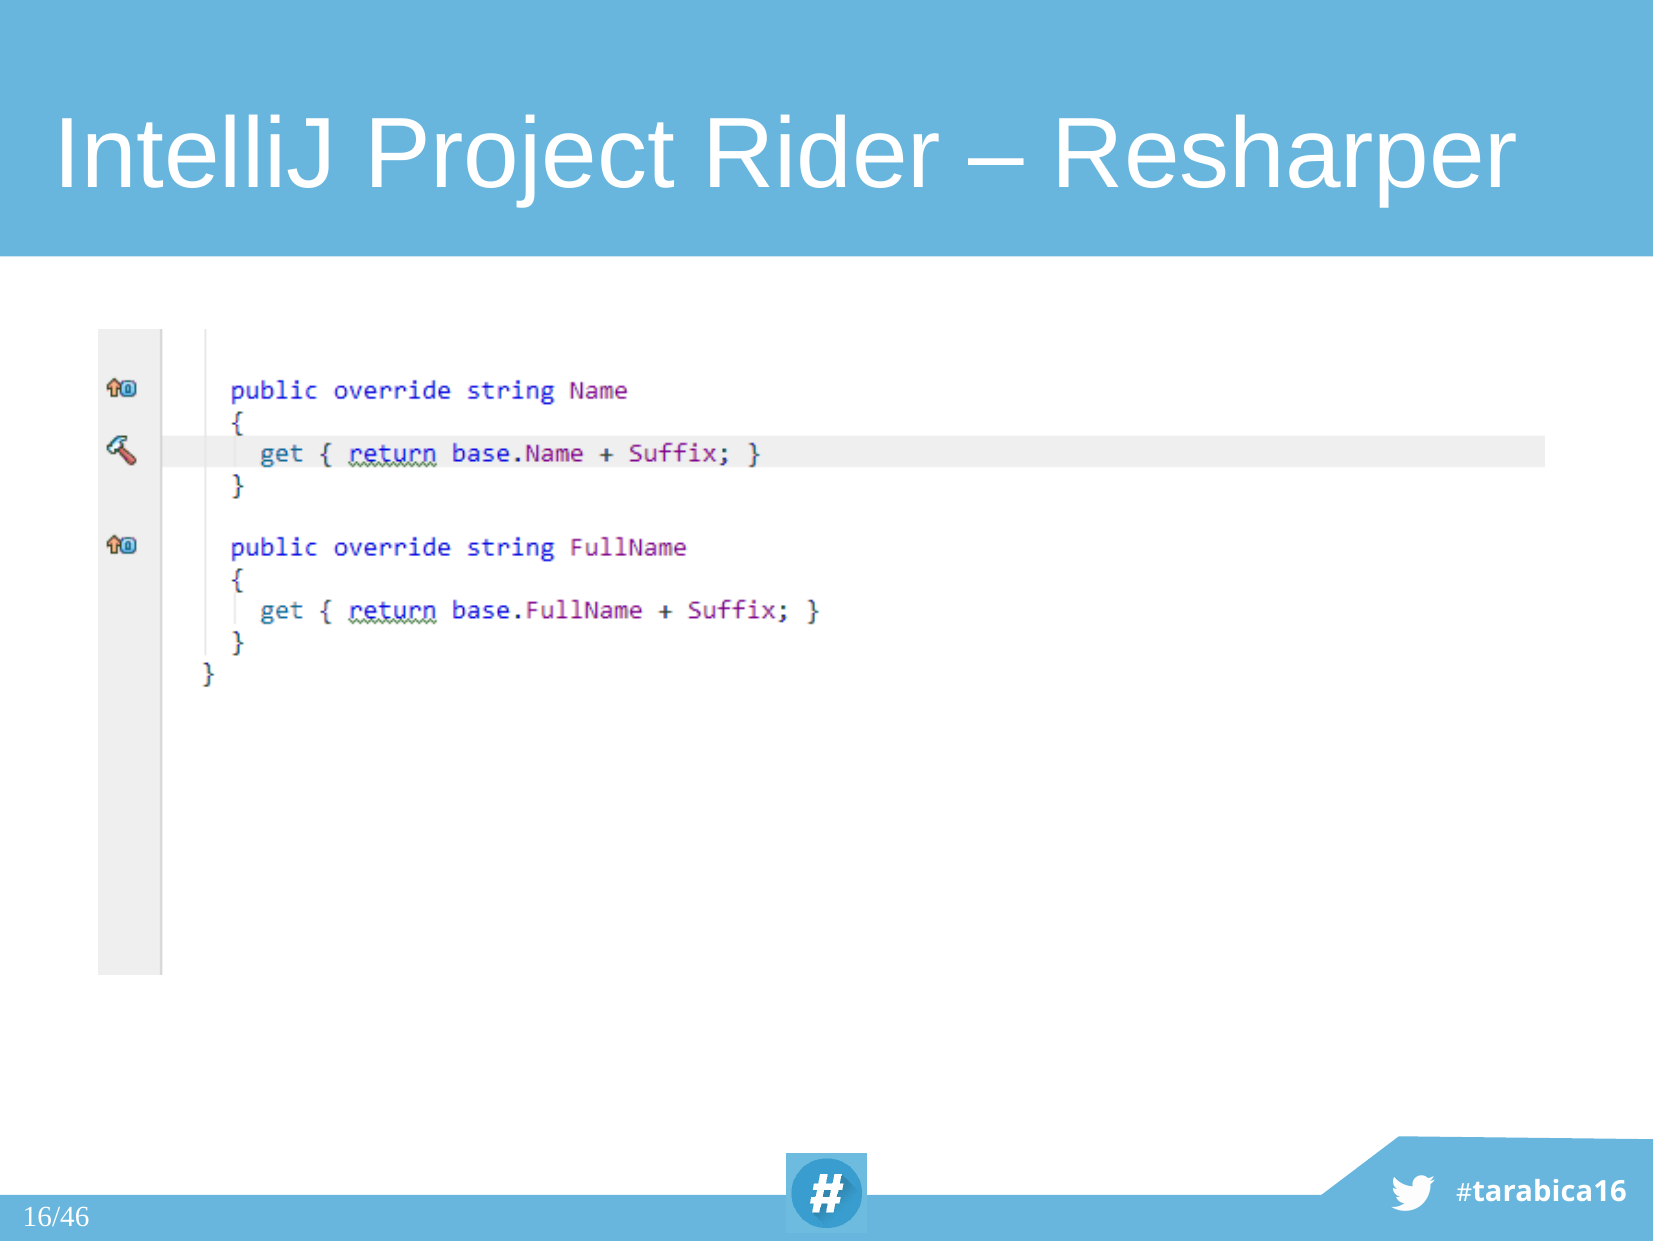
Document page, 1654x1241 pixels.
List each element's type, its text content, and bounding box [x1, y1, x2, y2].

picture [1378, 1158, 1448, 1228]
picture [98, 329, 1545, 976]
title IntelliJ Project Rider – Resharper [53, 49, 1600, 257]
picture [786, 1153, 867, 1233]
